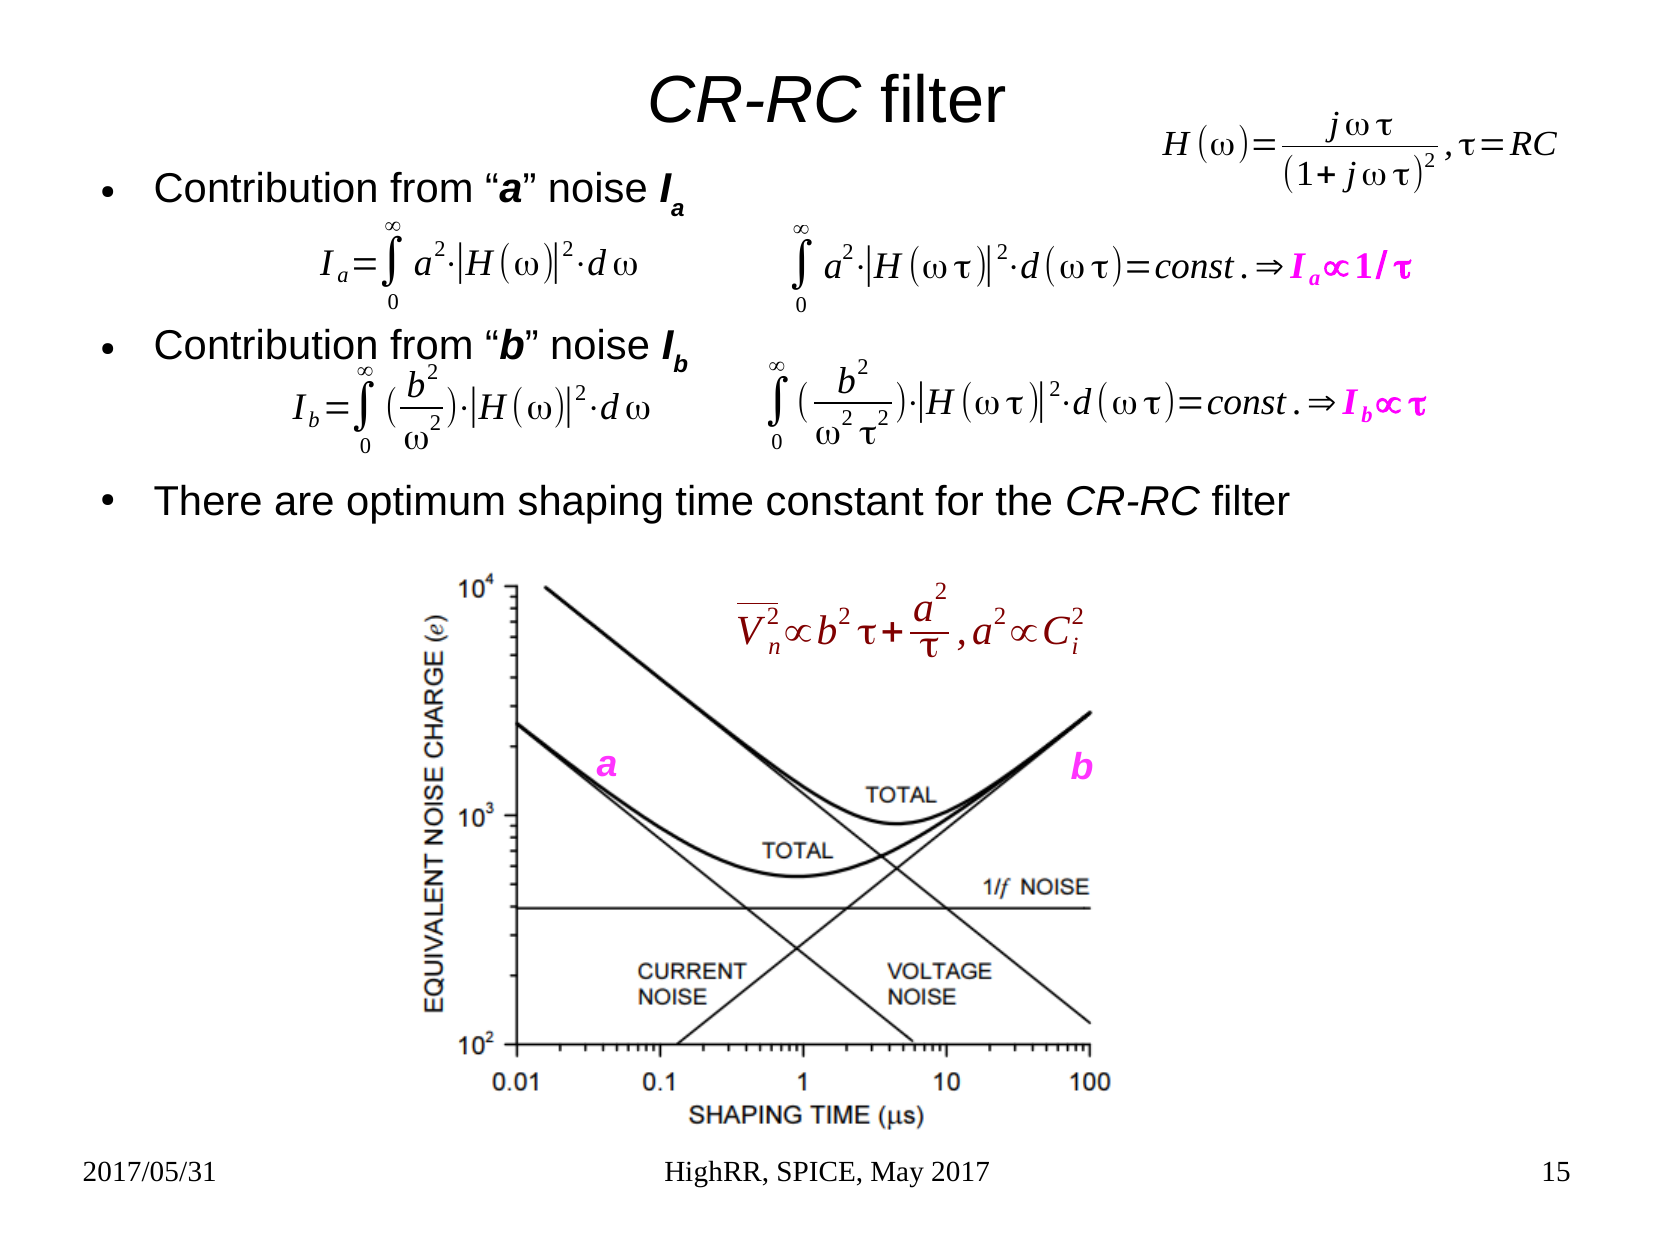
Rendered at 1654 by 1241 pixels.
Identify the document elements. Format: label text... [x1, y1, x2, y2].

chart [1155, 104, 1565, 196]
chart [729, 578, 1091, 661]
chart [755, 354, 1435, 455]
text_box b [1055, 738, 1116, 796]
chart [285, 358, 658, 460]
picture [351, 524, 1186, 1151]
chart [312, 221, 646, 315]
chart [780, 225, 1420, 318]
list Contribution from “a” noise Ia Contribution from “b” noise Ib There are optimum shaping time constant for the CR-RC filter [82, 165, 1471, 676]
title CR-RC filter [82, 49, 1571, 151]
text_box a [581, 735, 642, 792]
